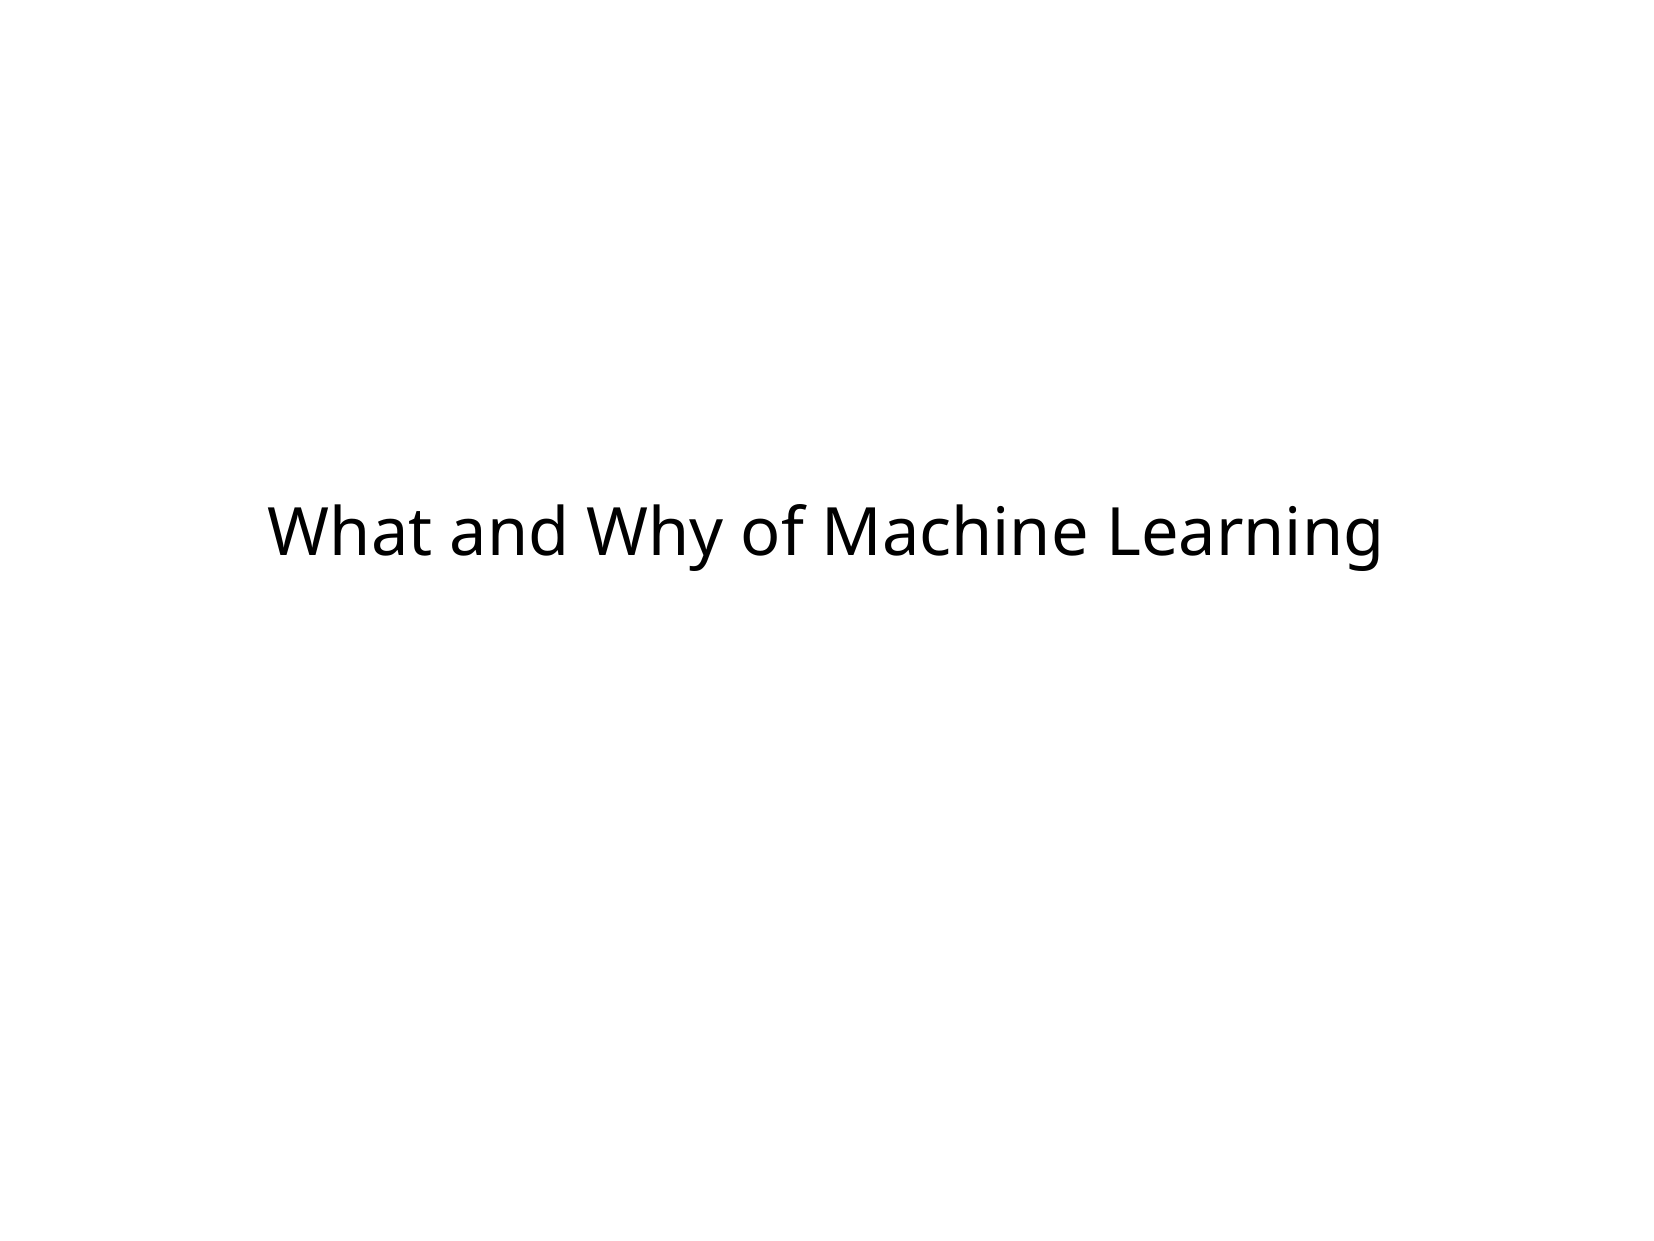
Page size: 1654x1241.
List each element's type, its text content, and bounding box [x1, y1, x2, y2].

subtitle What and Why of Machine Learning [82, 49, 1571, 1010]
